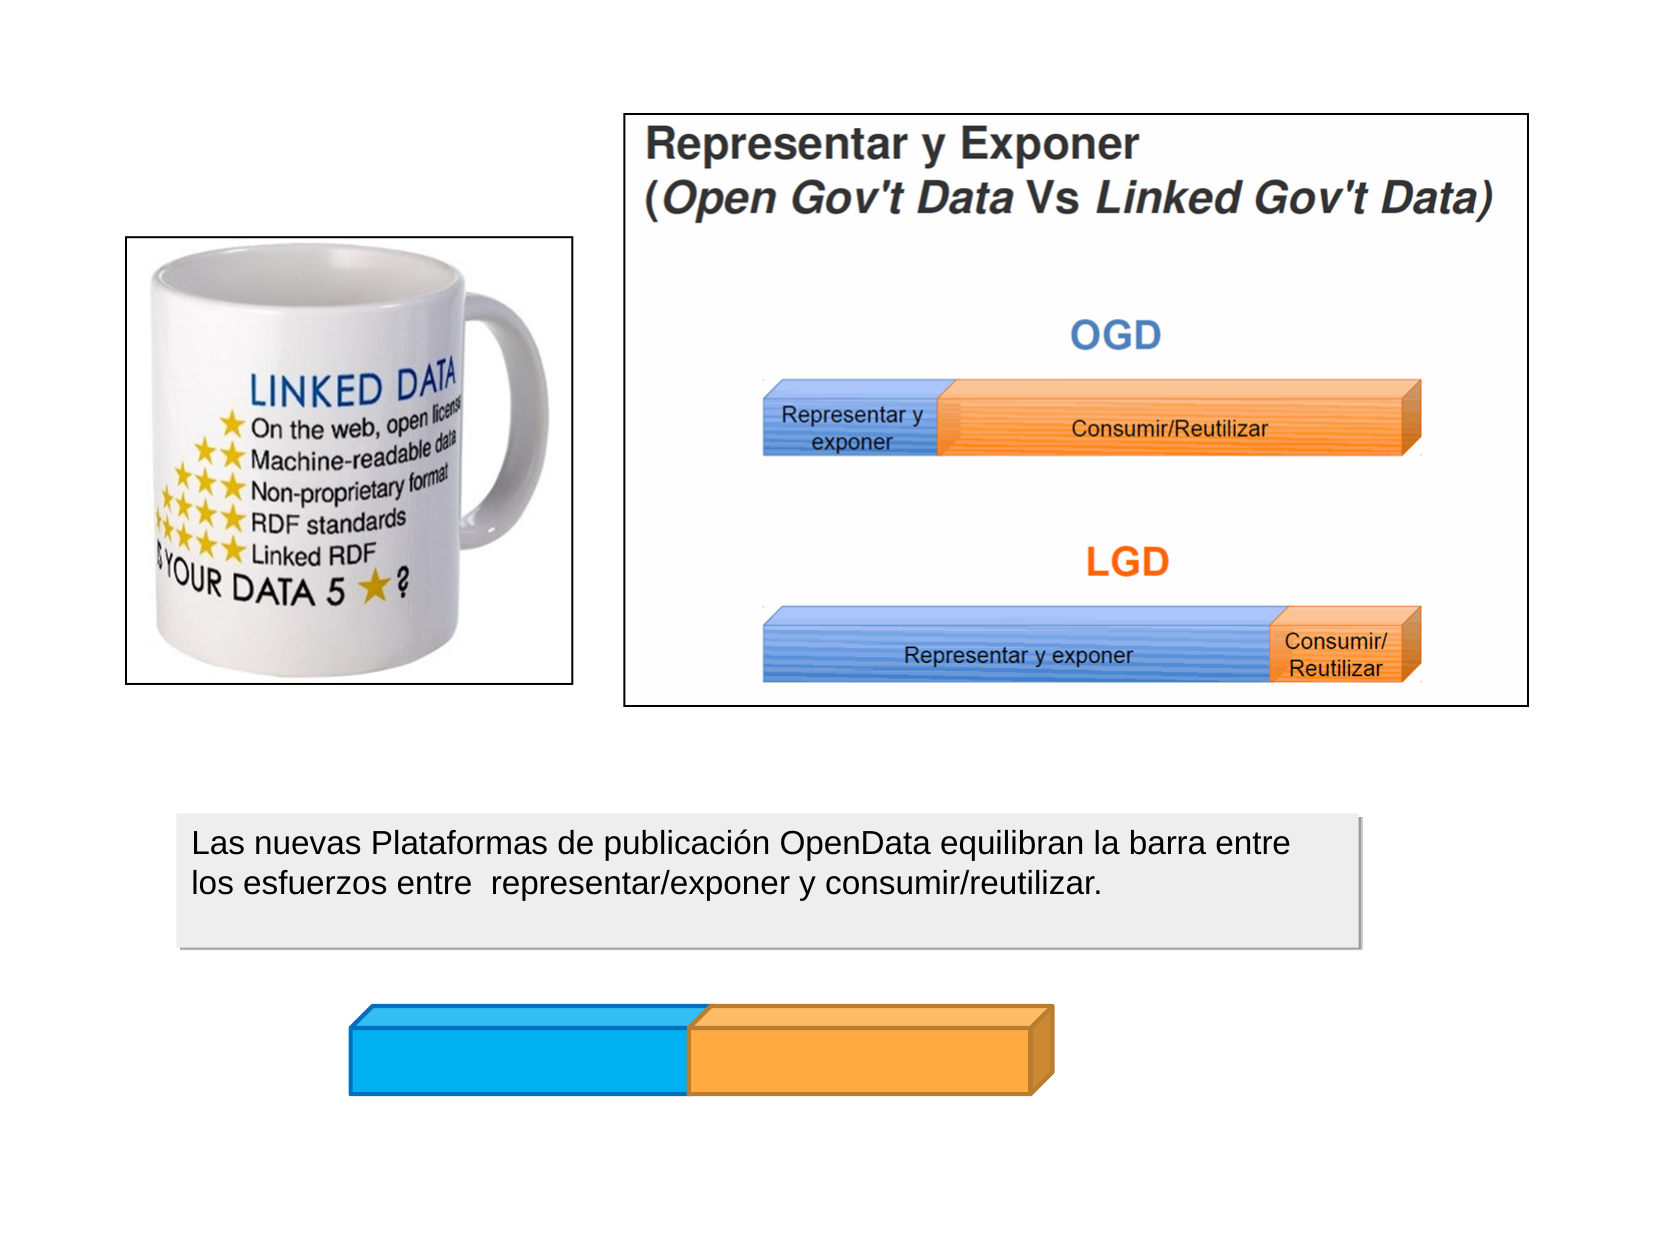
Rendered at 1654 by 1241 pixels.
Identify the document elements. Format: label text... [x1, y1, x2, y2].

picture [125, 113, 1529, 707]
text_box Las nuevas Plataformas de publicación OpenData equilibran la barra entre los esfuerzos entre representar/exponer y consumir/reutilizar. [176, 813, 1359, 948]
text_box [351, 1007, 1053, 1095]
